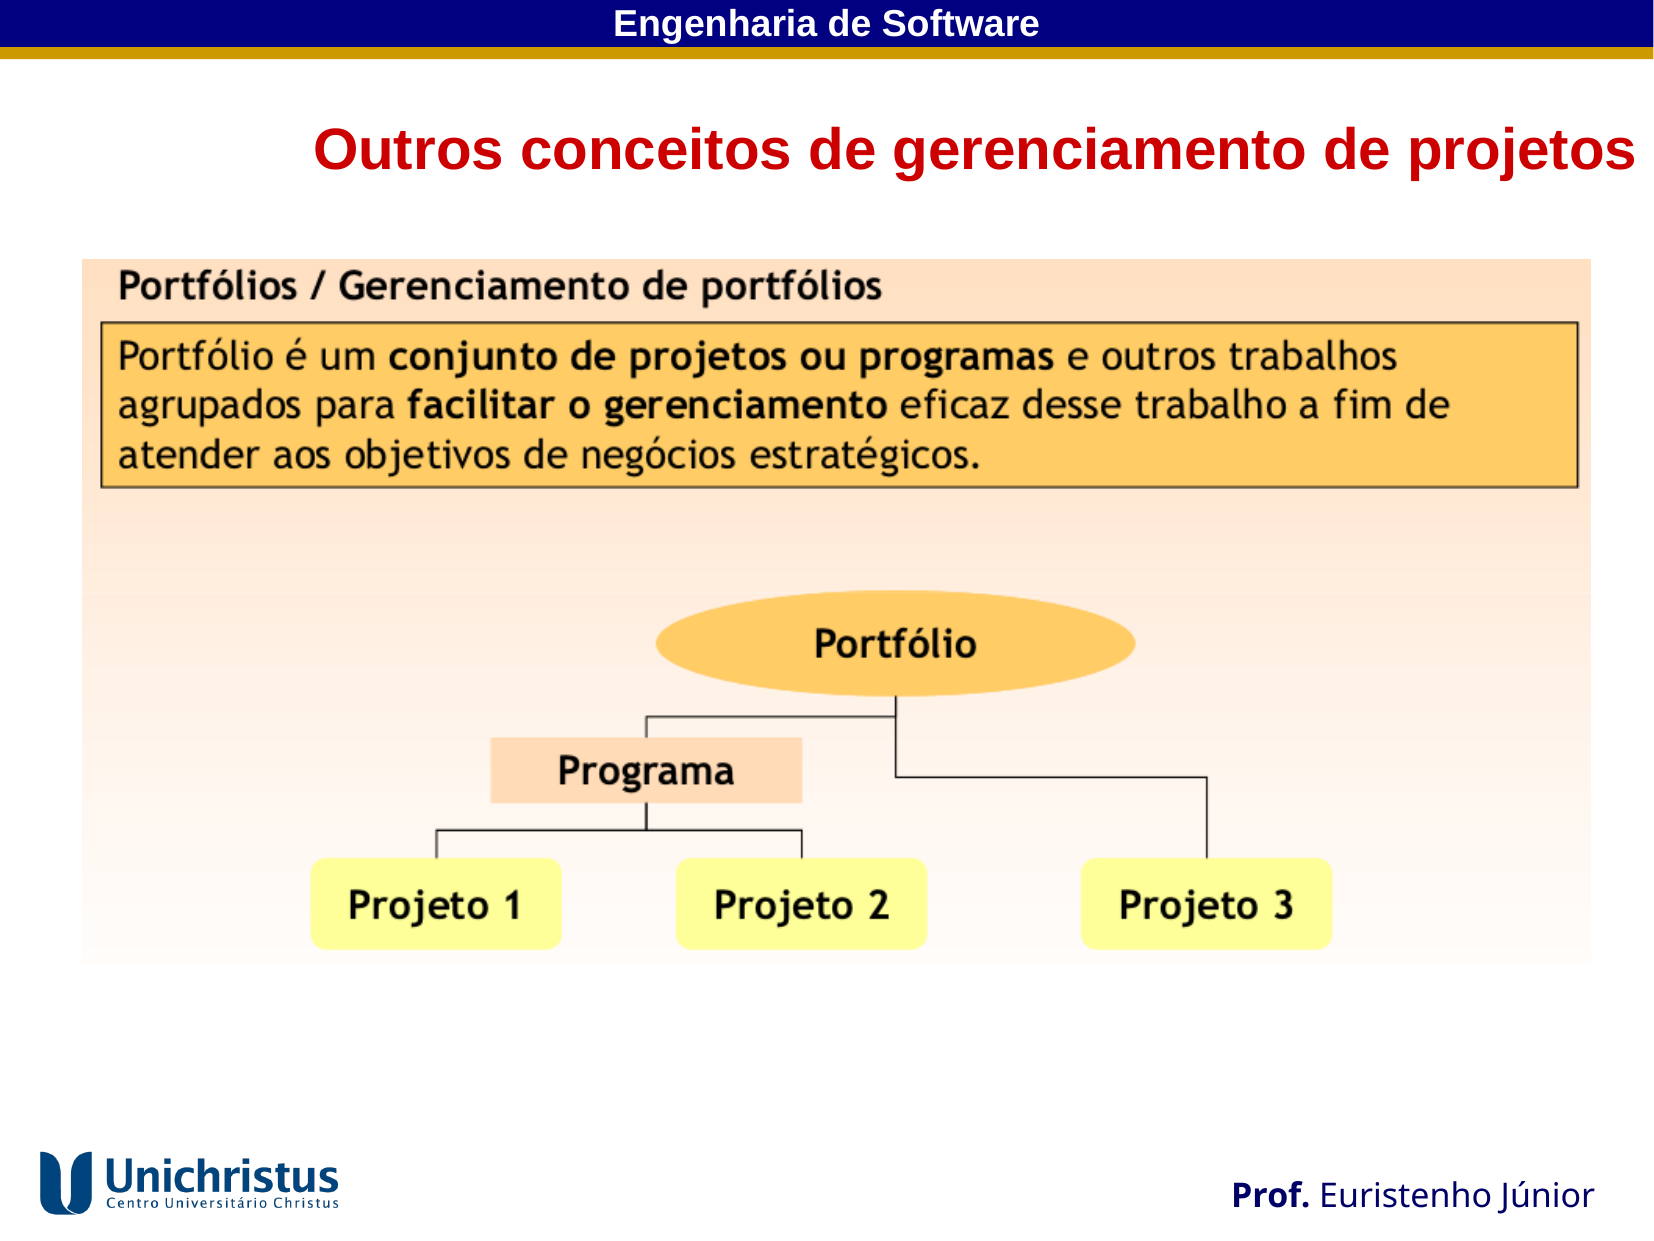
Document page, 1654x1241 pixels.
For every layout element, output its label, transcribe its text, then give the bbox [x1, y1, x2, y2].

picture [35, 1148, 343, 1217]
picture [82, 259, 1591, 963]
text_box [0, 47, 1654, 60]
text_box Prof. Euristenho Júnior [1216, 1163, 1654, 1224]
text_box Engenharia de Software [0, 0, 1654, 47]
text_box Outros conceitos de gerenciamento de projetos [298, 109, 1654, 189]
